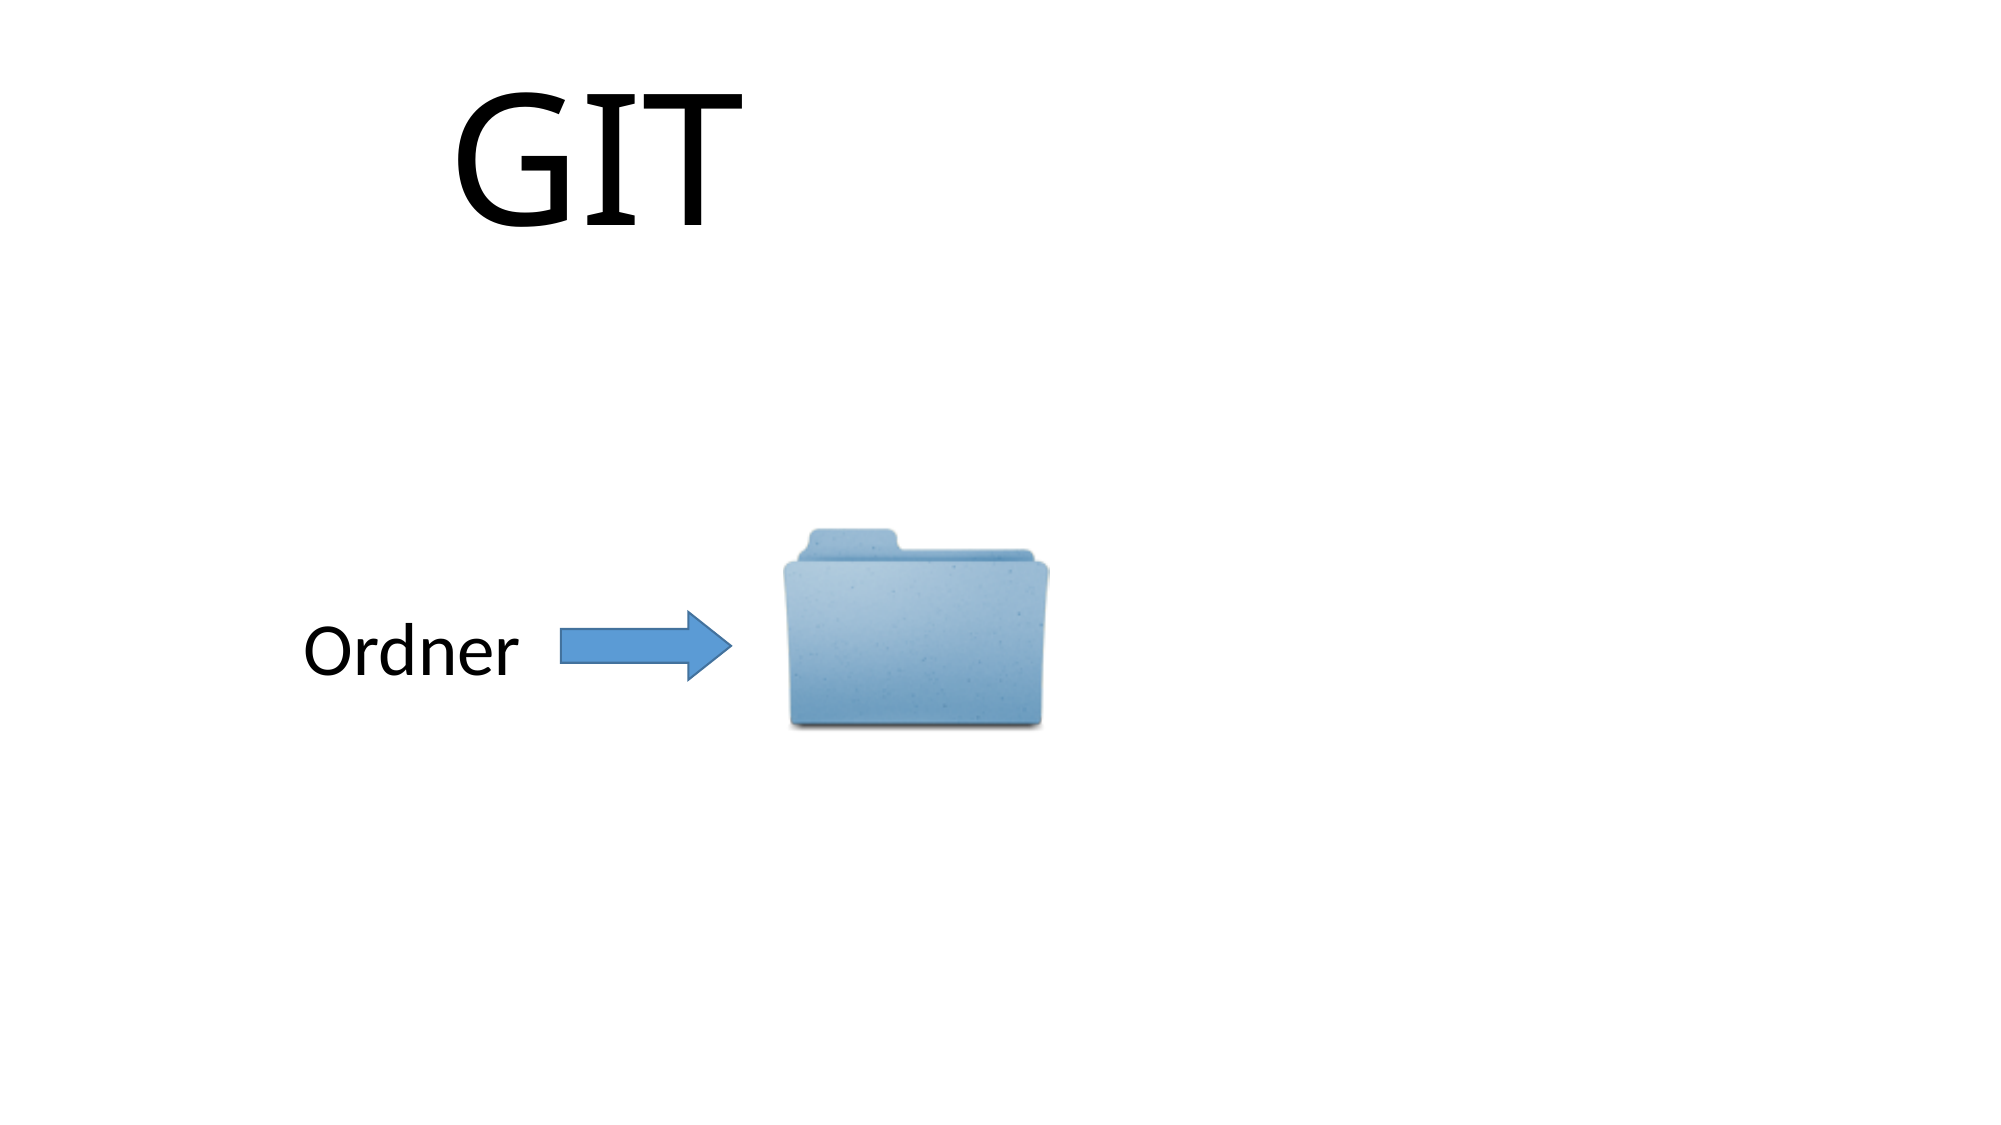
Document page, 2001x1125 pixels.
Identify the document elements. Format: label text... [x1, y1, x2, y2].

text_box Ordner [289, 592, 584, 698]
picture [783, 491, 1050, 758]
title GIT [137, 59, 1863, 278]
text_box [584, 612, 732, 680]
